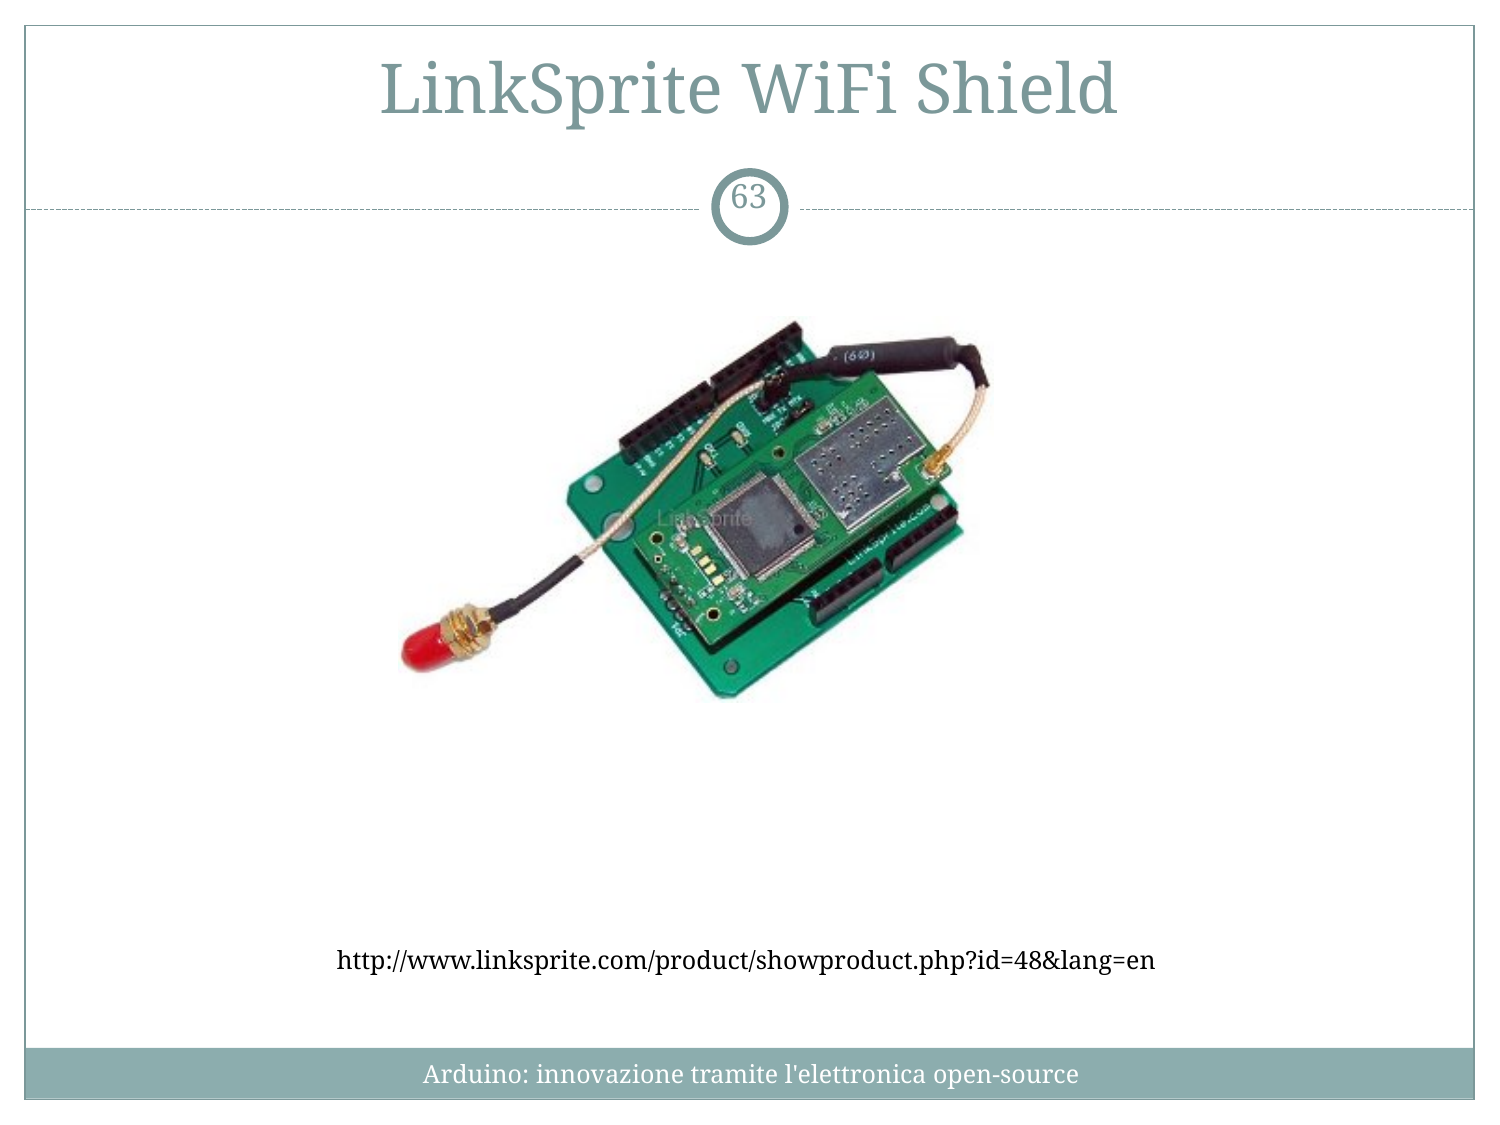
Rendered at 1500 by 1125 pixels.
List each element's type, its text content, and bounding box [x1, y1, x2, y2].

list http://www.linksprite.com/product/showproduct.php?id=48&lang=en [49, 937, 1445, 1020]
picture [398, 316, 994, 704]
title LinkSprite WiFi Shield [49, 37, 1450, 162]
footer Arduino: innovazione tramite l'elettronica open-source [50, 1051, 1454, 1112]
slide_number <numero> [715, 168, 791, 241]
